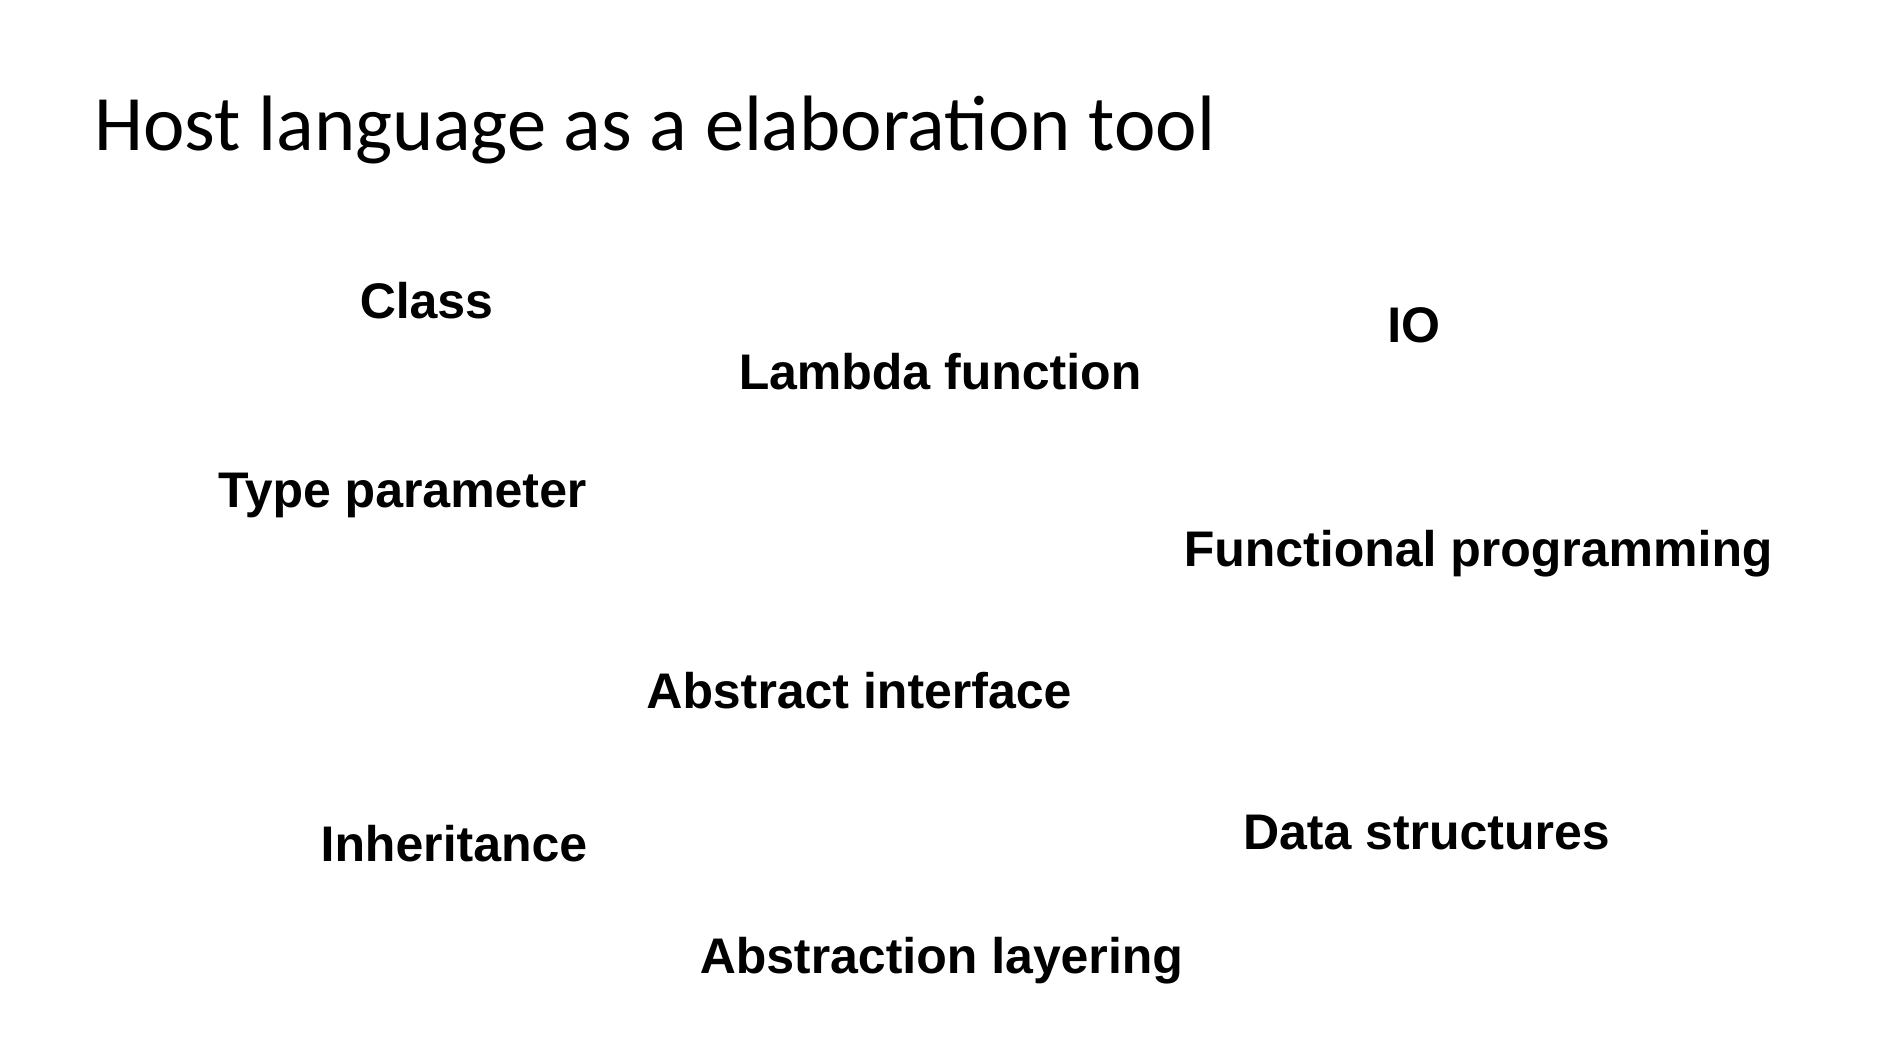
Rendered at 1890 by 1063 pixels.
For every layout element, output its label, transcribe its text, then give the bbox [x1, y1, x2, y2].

text_box Class [345, 265, 508, 337]
text_box IO [1372, 289, 1536, 360]
text_box Abstraction layering [685, 921, 1199, 992]
text_box Inheritance [305, 809, 603, 880]
text_box Abstract interface [631, 655, 1087, 727]
text_box Functional programming [1169, 514, 1788, 585]
title Host language as a elaboration tool [94, 42, 1796, 220]
text_box Type parameter [203, 455, 602, 526]
text_box Data structures [1228, 797, 1701, 924]
text_box Lambda function [723, 336, 1157, 408]
